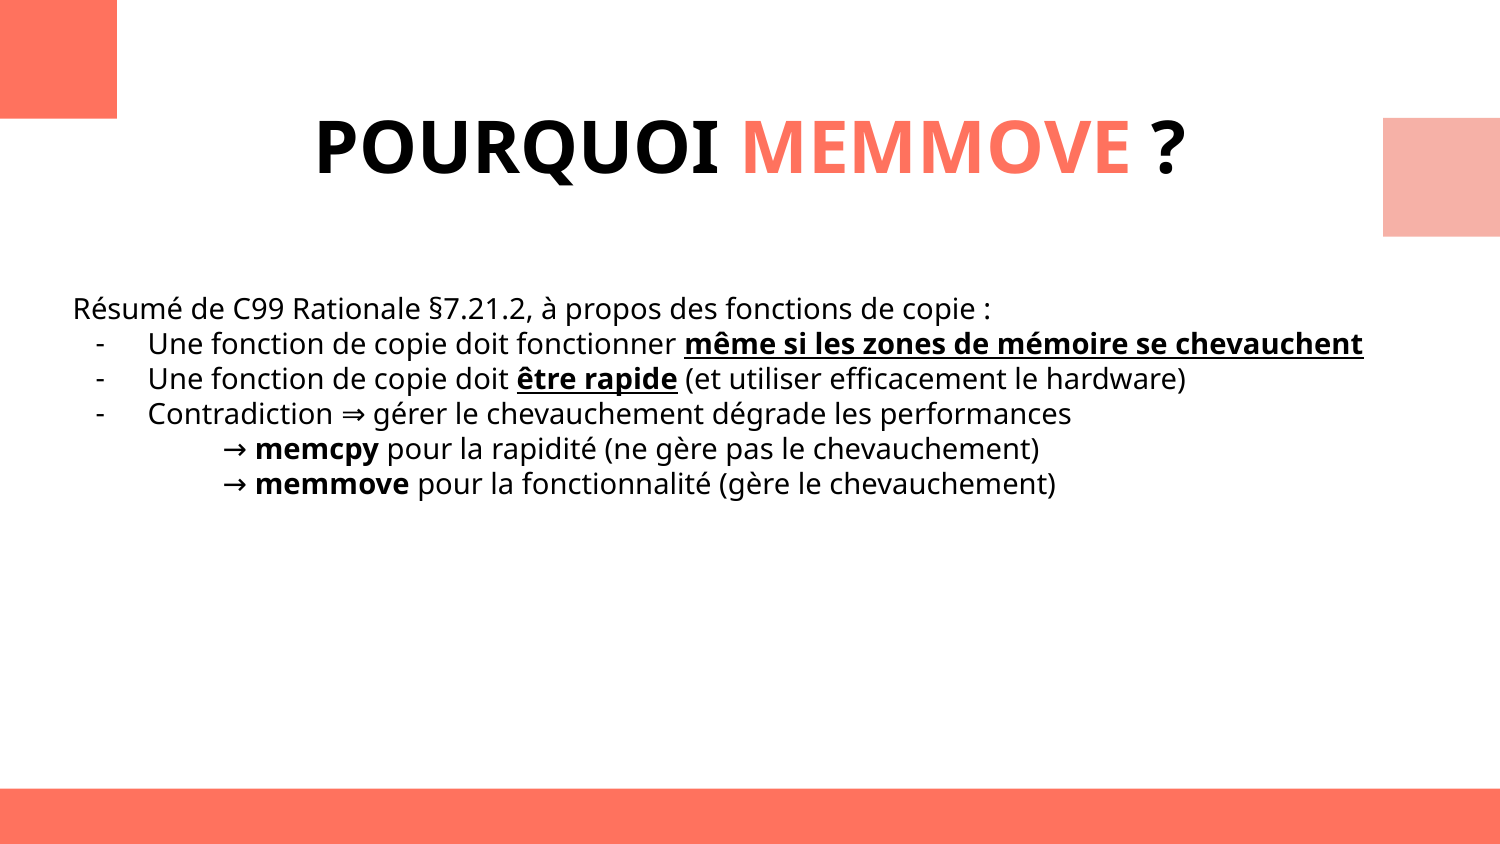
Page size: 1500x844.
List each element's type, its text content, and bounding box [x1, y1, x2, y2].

title POURQUOI MEMMOVE ? [0, 107, 1500, 181]
text_box Résumé de C99 Rationale §7.21.2, à propos des fonctions de copie : Une fonction de copie doit fonctionner même si les zones de mémoire se chevauchent Une fonction de copie doit être rapide (et utiliser efficacement le hardware) Contradiction ⇒ gérer le chevauchement dégrade les performances → memcpy pour la rapidité (ne gère pas le chevauchement) → memmove pour la fonctionnalité (gère le chevauchement) [57, 275, 1465, 643]
